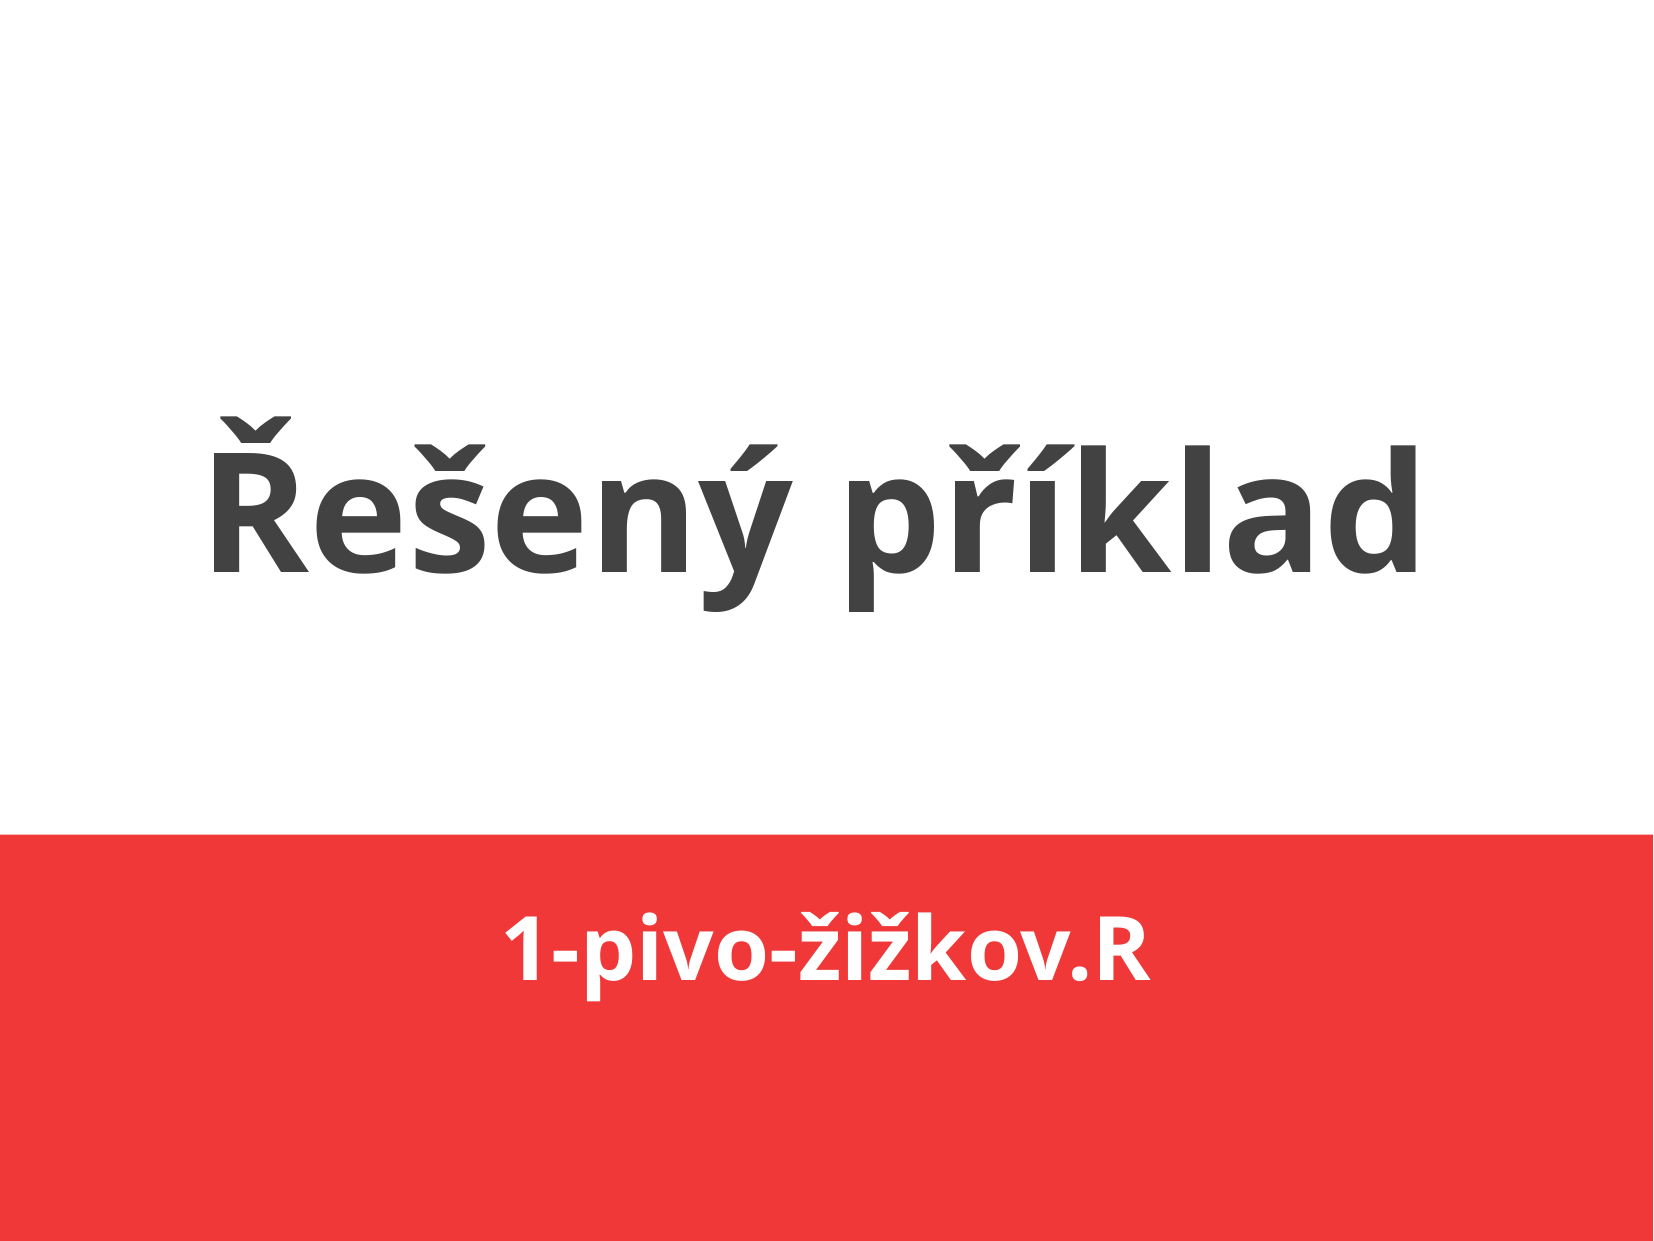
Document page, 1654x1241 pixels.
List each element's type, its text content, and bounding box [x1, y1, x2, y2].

title Řešený příklad [70, 327, 1559, 915]
subtitle 1-pivo-žižkov.R [82, 881, 1571, 1010]
